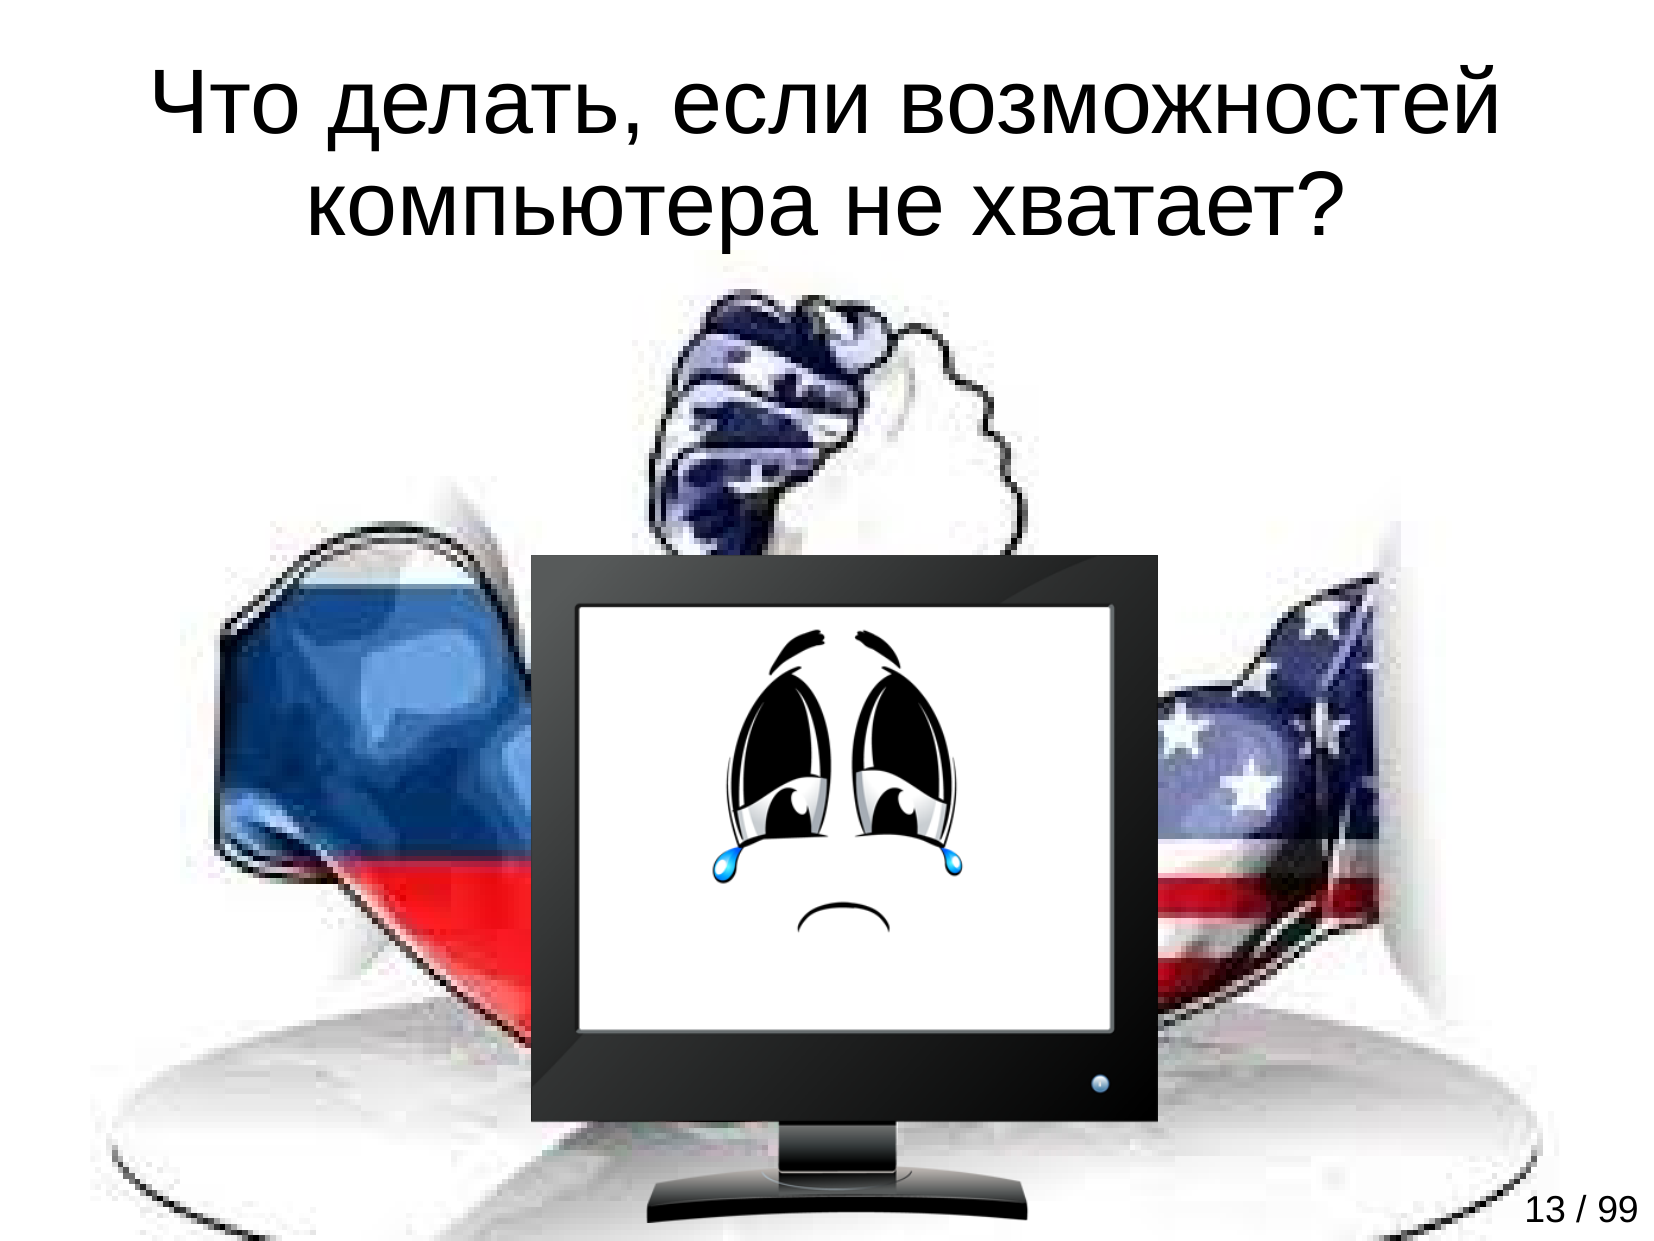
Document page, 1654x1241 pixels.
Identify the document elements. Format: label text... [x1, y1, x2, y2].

picture [90, 257, 1560, 1241]
title Что делать, если возможностей компьютера не хватает? [82, 49, 1571, 257]
text_box <number> / 99 [1380, 1181, 1654, 1238]
